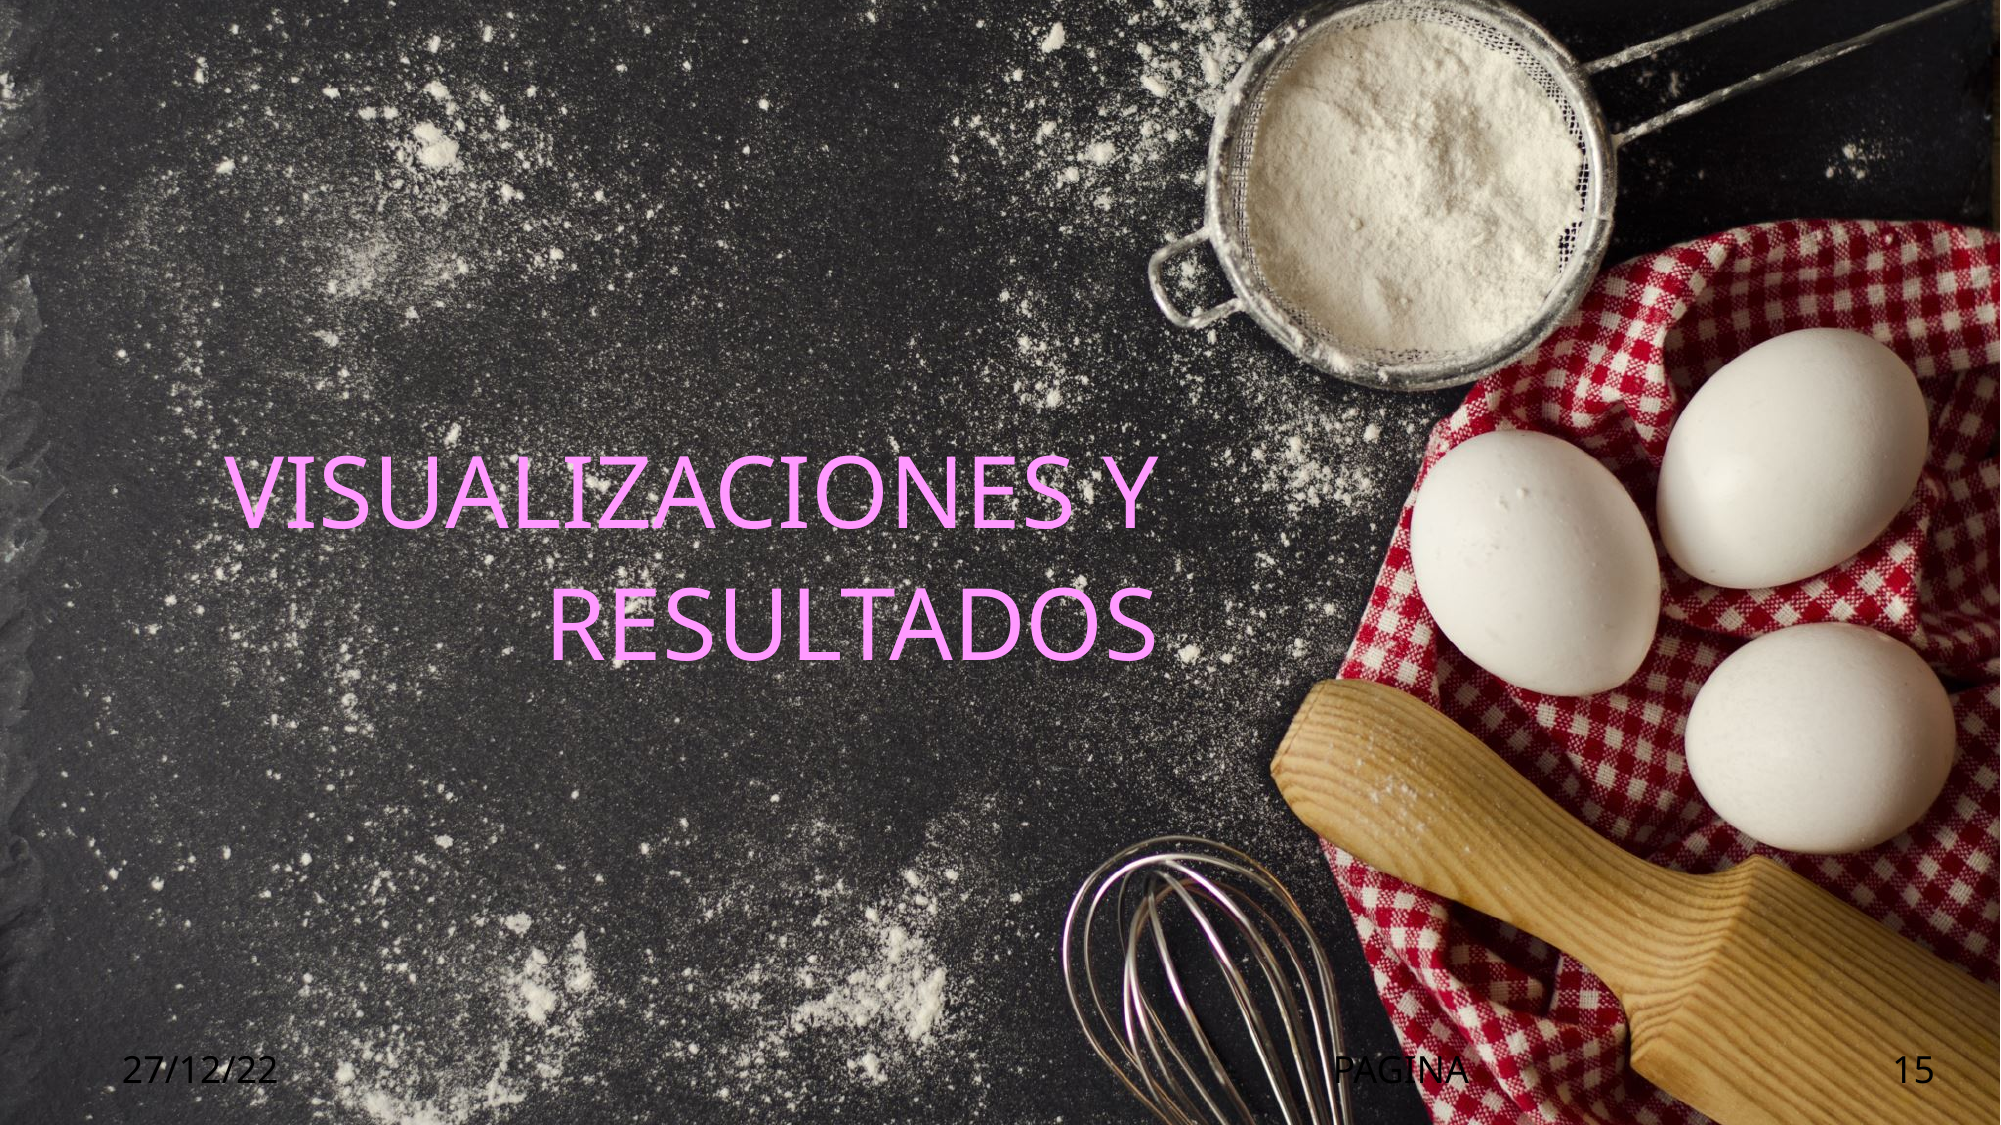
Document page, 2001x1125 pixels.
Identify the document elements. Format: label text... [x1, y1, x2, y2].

slide_number 27/12/22 [107, 1038, 601, 1099]
footer PAGINA [1317, 1038, 1877, 1099]
picture [0, 0, 2000, 1125]
text_box VISUALIZACIONES Y RESULTADOS [0, 408, 1175, 717]
slide_number <número> [1877, 1038, 1966, 1099]
